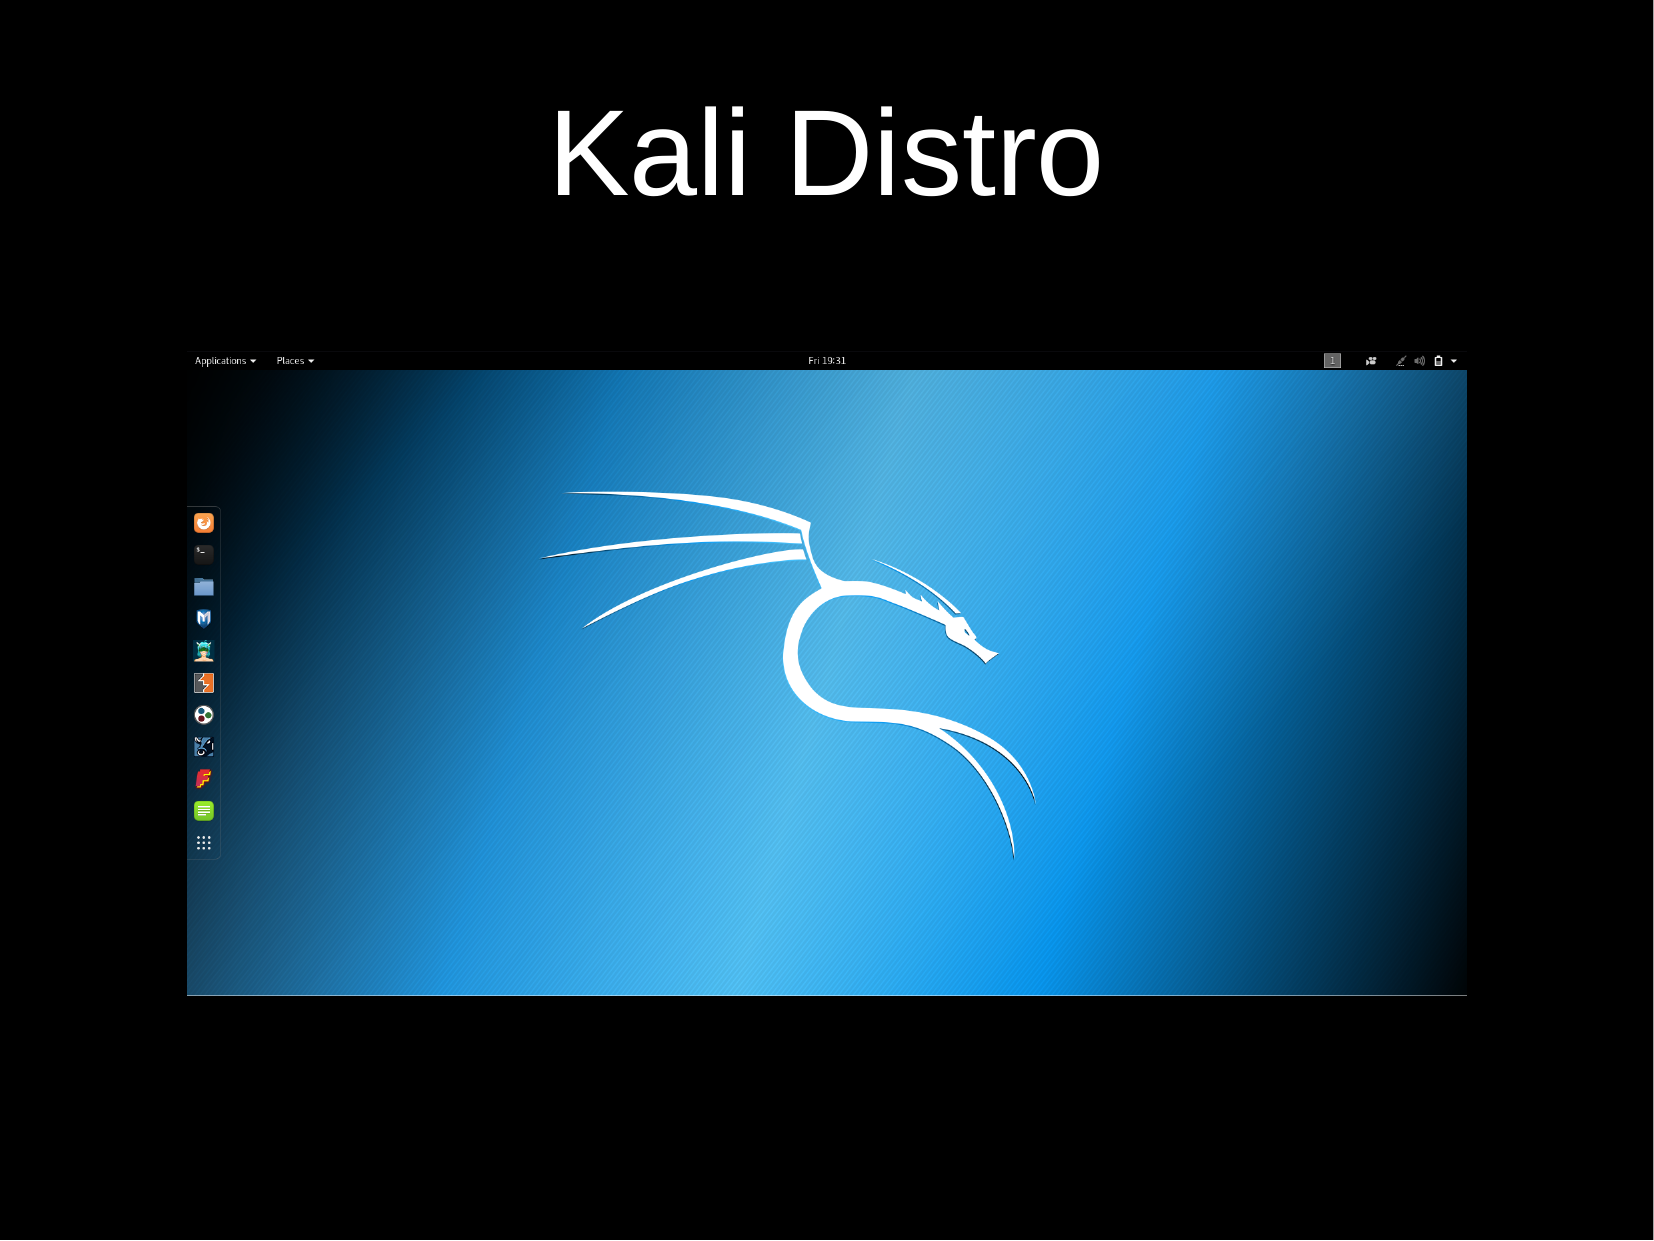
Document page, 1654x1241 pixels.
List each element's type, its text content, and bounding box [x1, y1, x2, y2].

title Kali Distro [82, 49, 1571, 257]
picture [187, 290, 1467, 1010]
